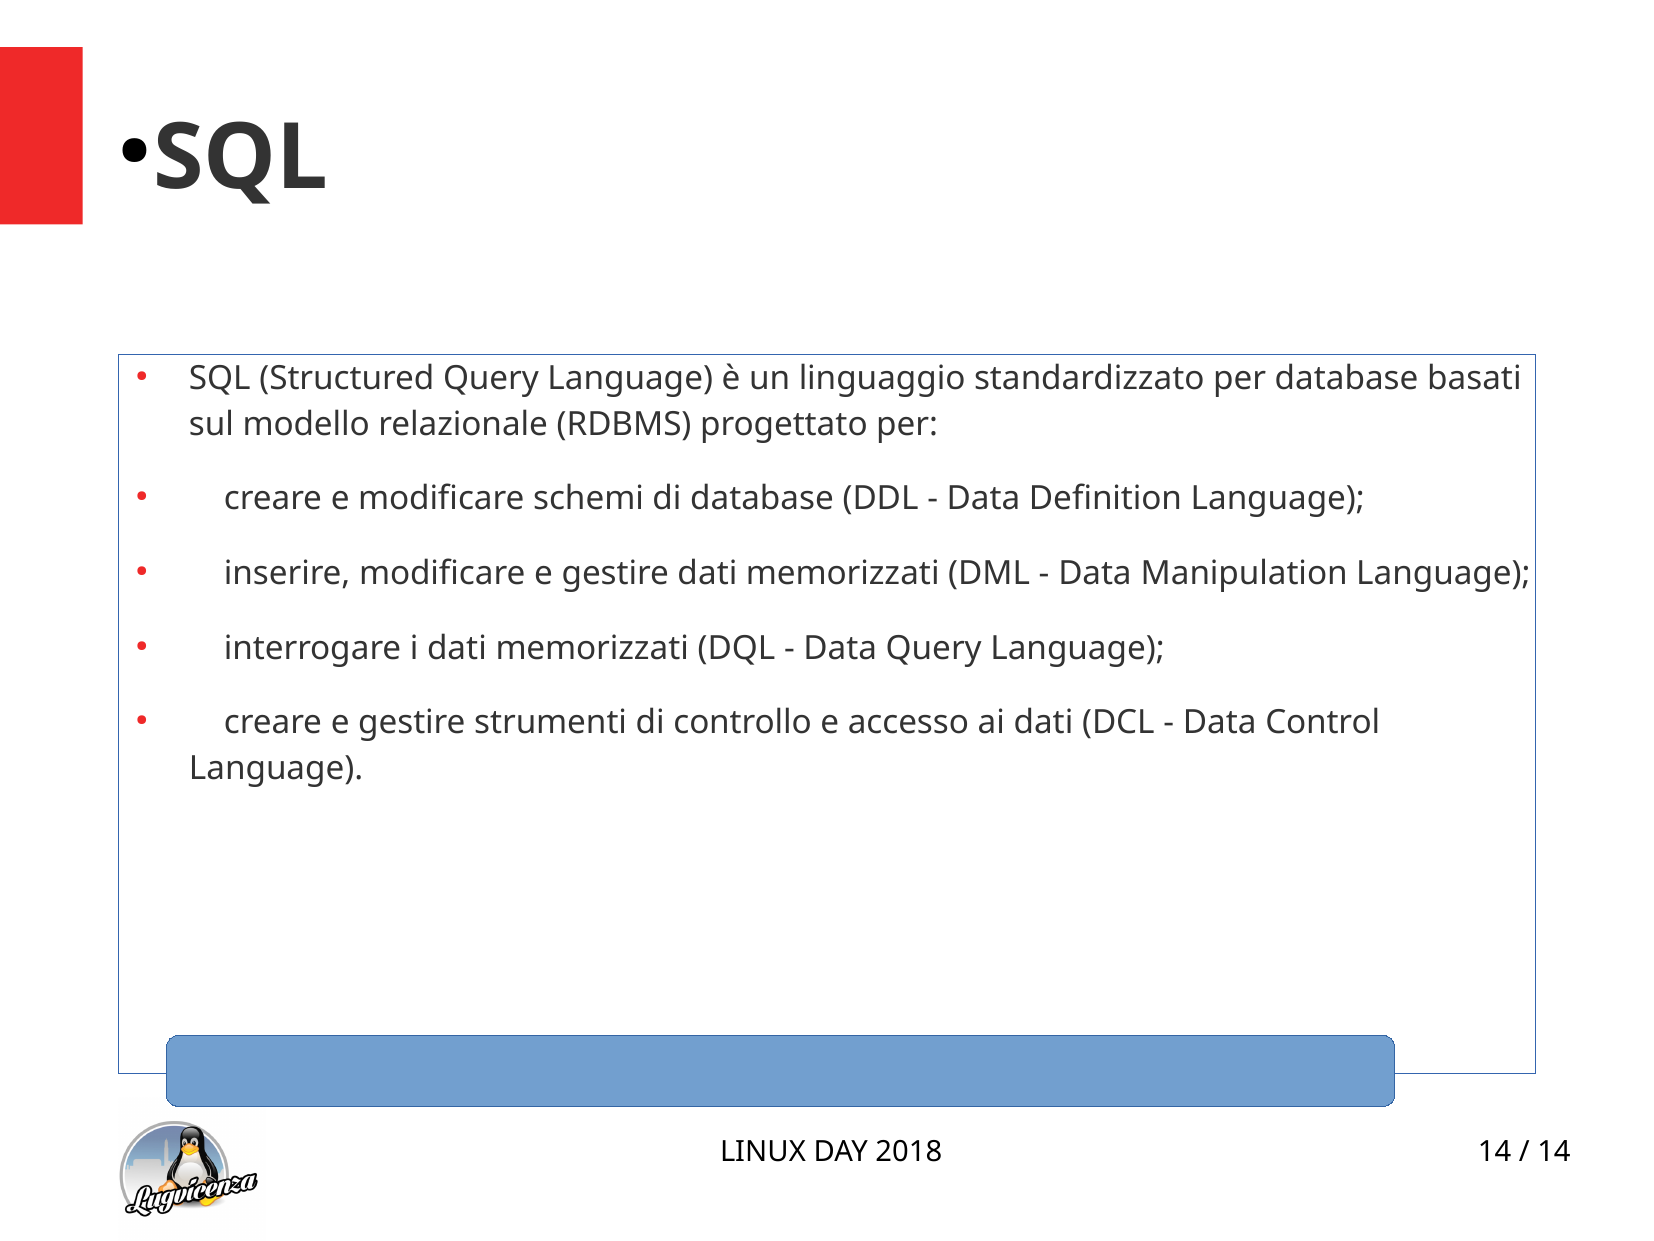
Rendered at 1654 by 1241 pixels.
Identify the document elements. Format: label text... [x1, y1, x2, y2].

text_box [166, 1035, 1395, 1107]
picture [118, 1097, 266, 1241]
list SQL (Structured Query Language) è un linguaggio standardizzato per database basati sul modello relazionale (RDBMS) progettato per: creare e modificare schemi di database (DDL - Data Definition Language); inserire, modificare e gestire dati memorizzati (DML - Data Manipulation Language); interrogare i dati memorizzati (DQL - Data Query Language); creare e gestire strumenti di controllo e accesso ai dati (DCL - Data Control Language). [118, 354, 1536, 1074]
title SQL [118, 49, 1571, 257]
